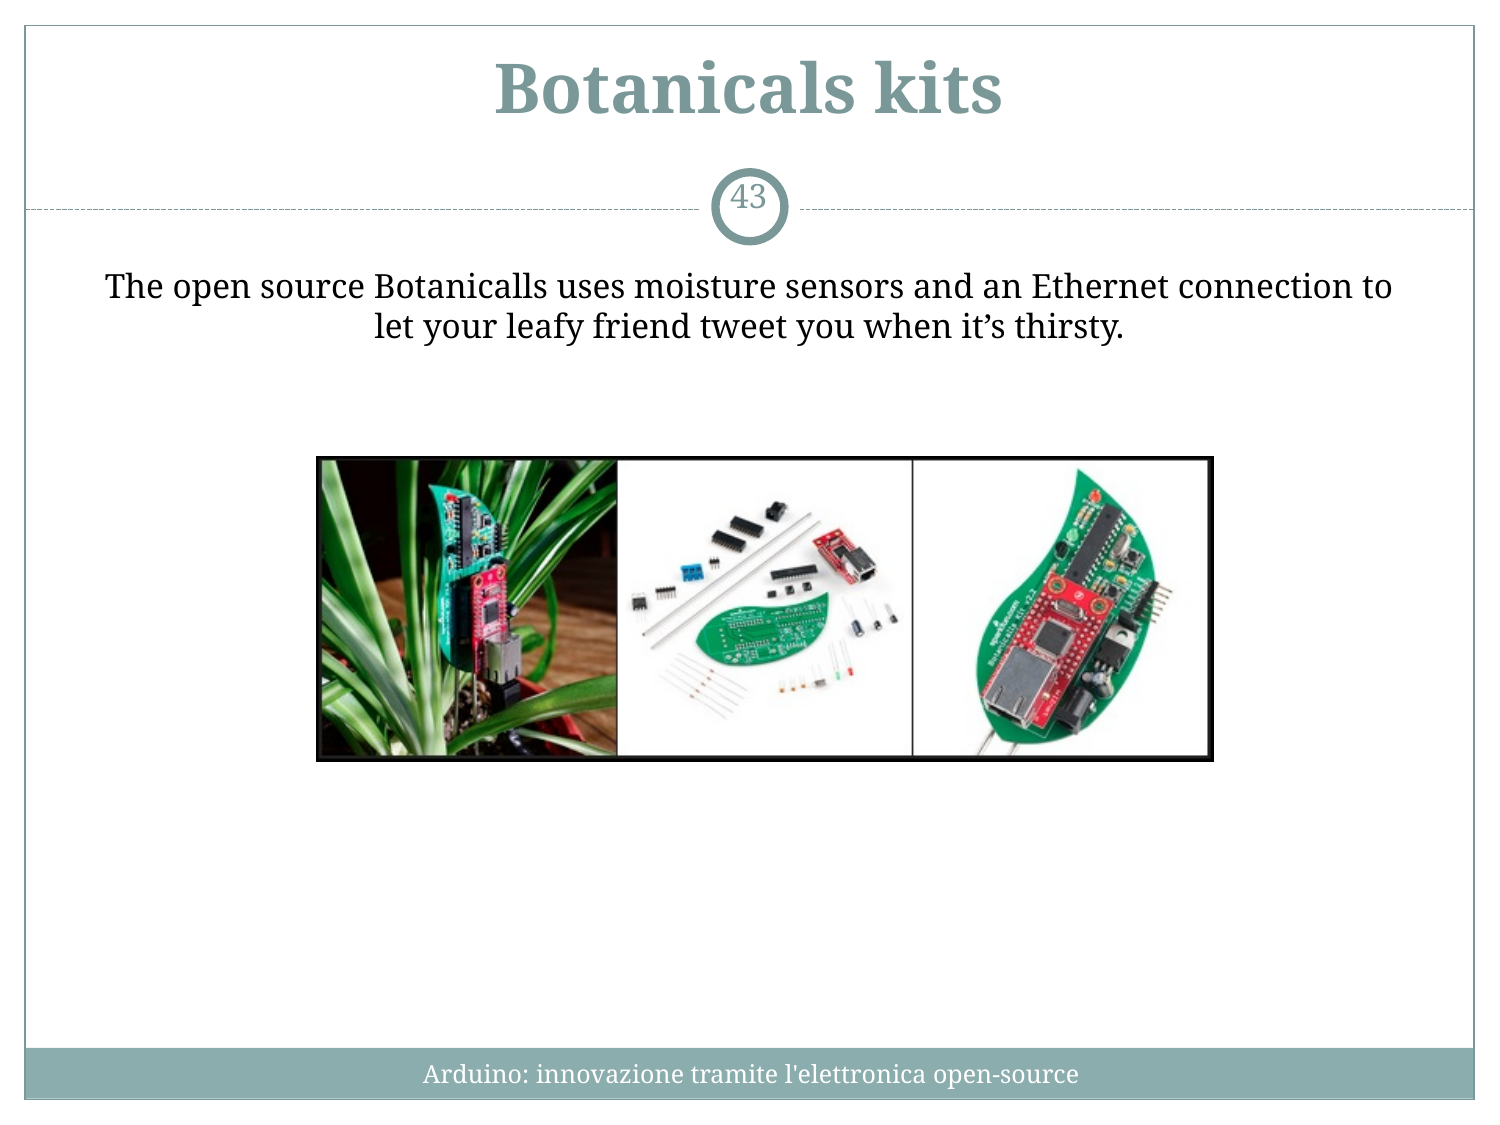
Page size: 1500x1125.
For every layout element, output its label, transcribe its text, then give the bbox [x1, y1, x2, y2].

text_box The open source Botanicalls uses moisture sensors and an Ethernet connection to let your leafy friend tweet you when it’s thirsty. [81, 257, 1418, 353]
picture [316, 456, 1214, 762]
title Botanicals kits [49, 37, 1450, 162]
slide_number <numero> [715, 168, 791, 241]
footer Arduino: innovazione tramite l'elettronica open-source [50, 1051, 1454, 1112]
